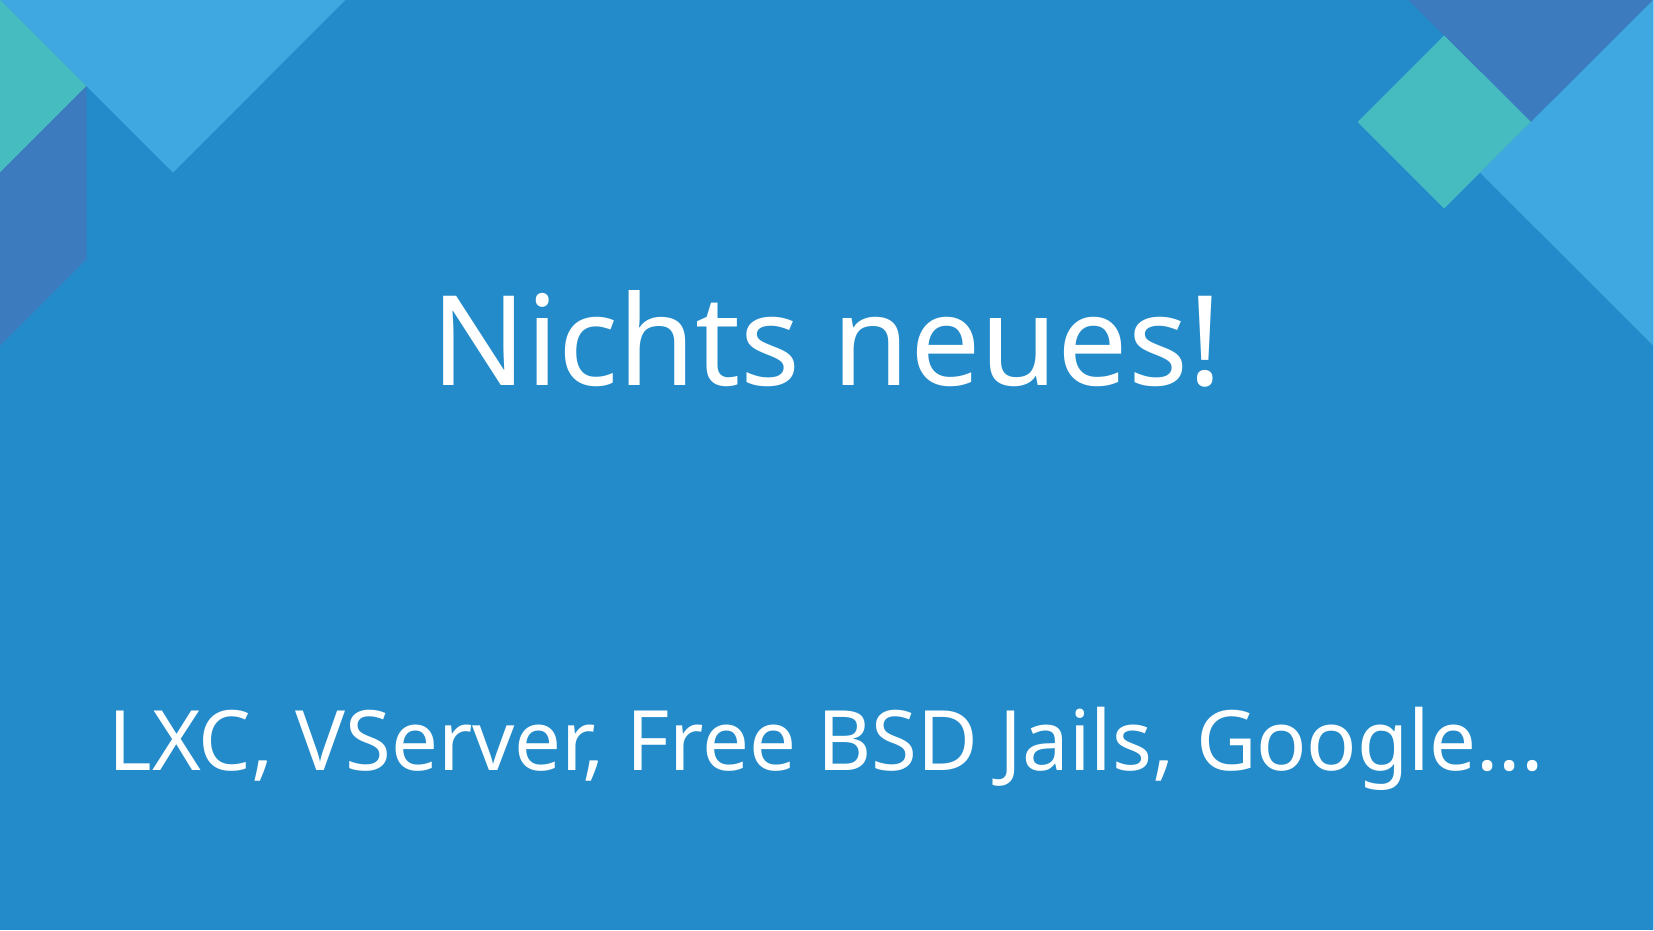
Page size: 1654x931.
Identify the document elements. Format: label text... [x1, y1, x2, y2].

title LXC, VServer, Free BSD Jails, Google... [59, 649, 1595, 827]
title Nichts neues! [59, 248, 1595, 426]
